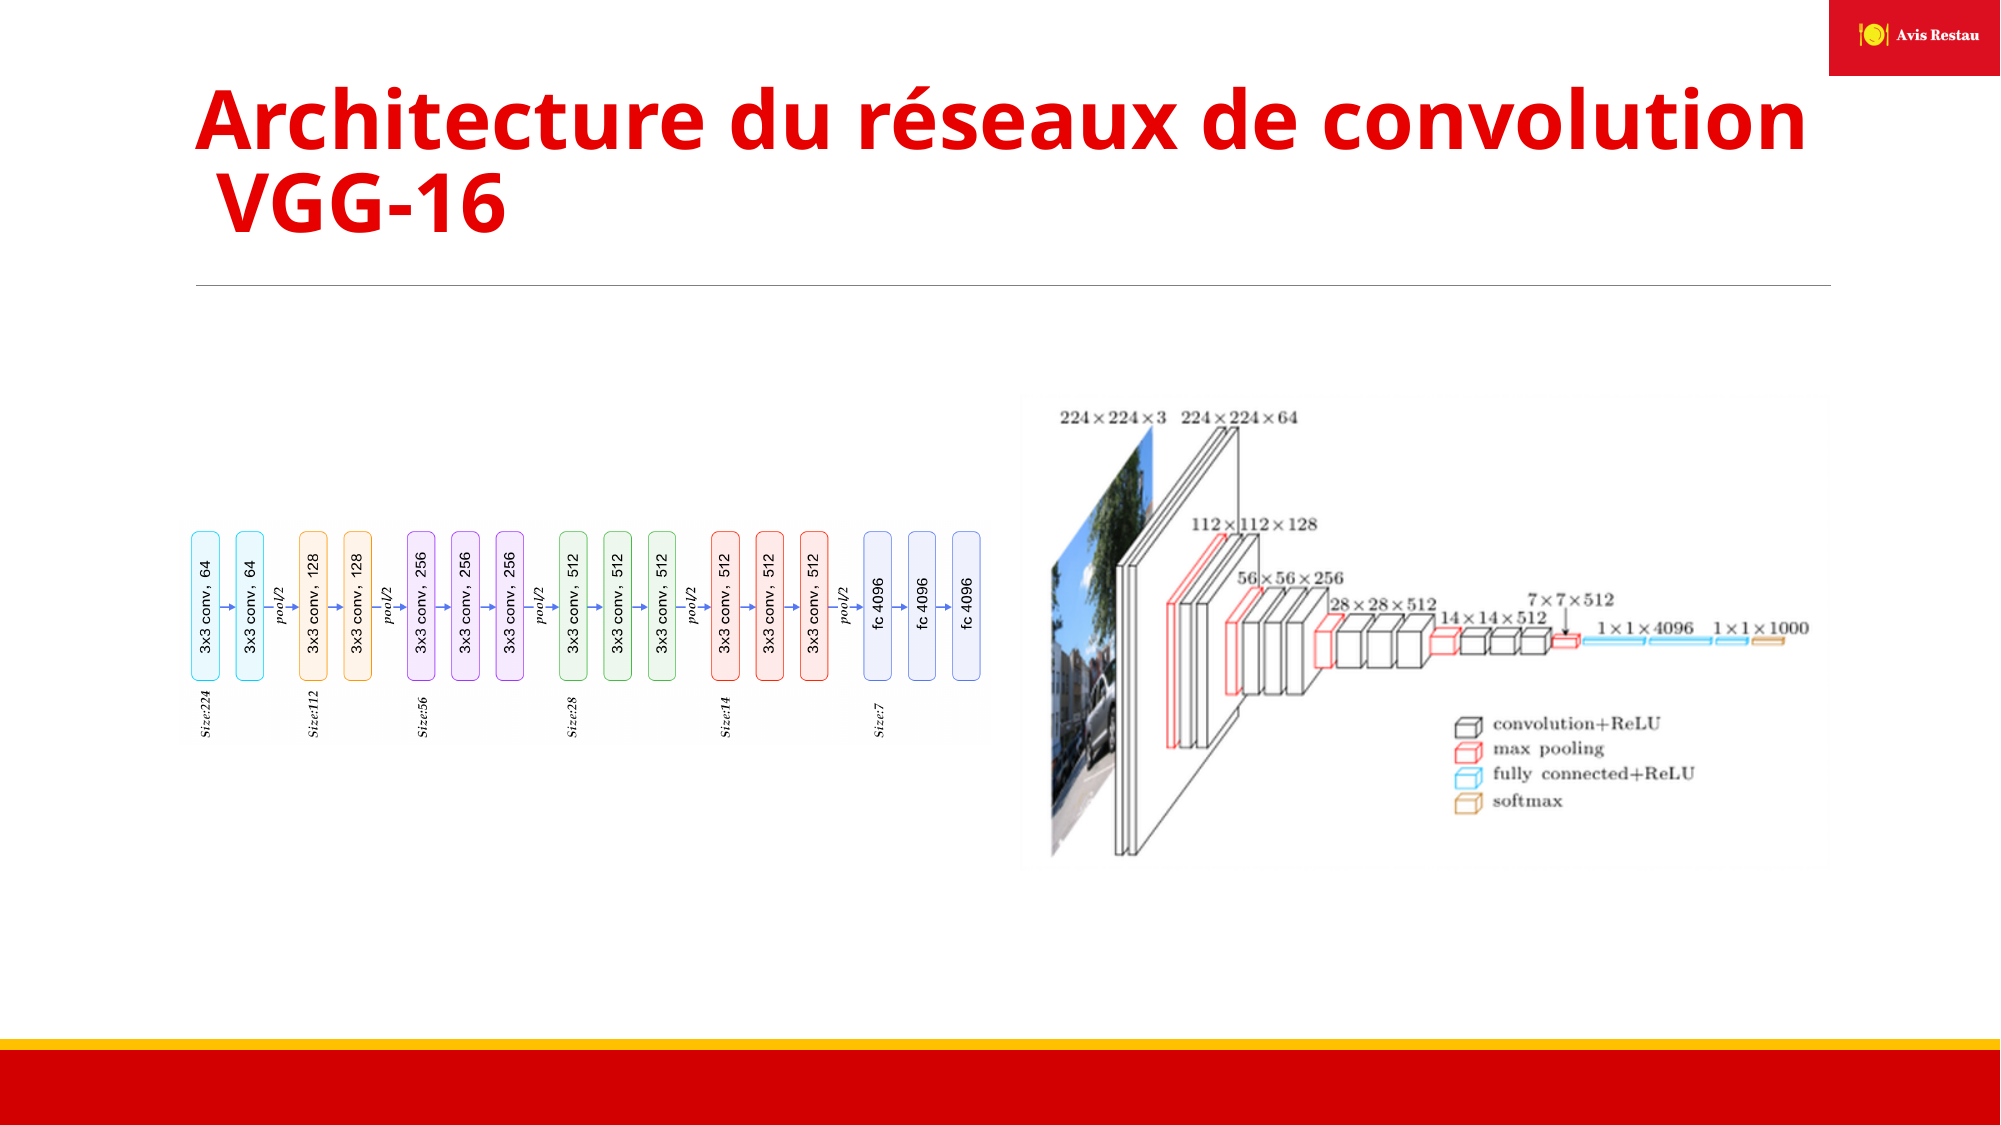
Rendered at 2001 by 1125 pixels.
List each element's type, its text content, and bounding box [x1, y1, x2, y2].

title Architecture du réseaux de convolution VGG-16 [180, 47, 1831, 286]
picture [1829, 0, 2000, 76]
picture [179, 520, 991, 745]
picture [1020, 394, 1830, 871]
